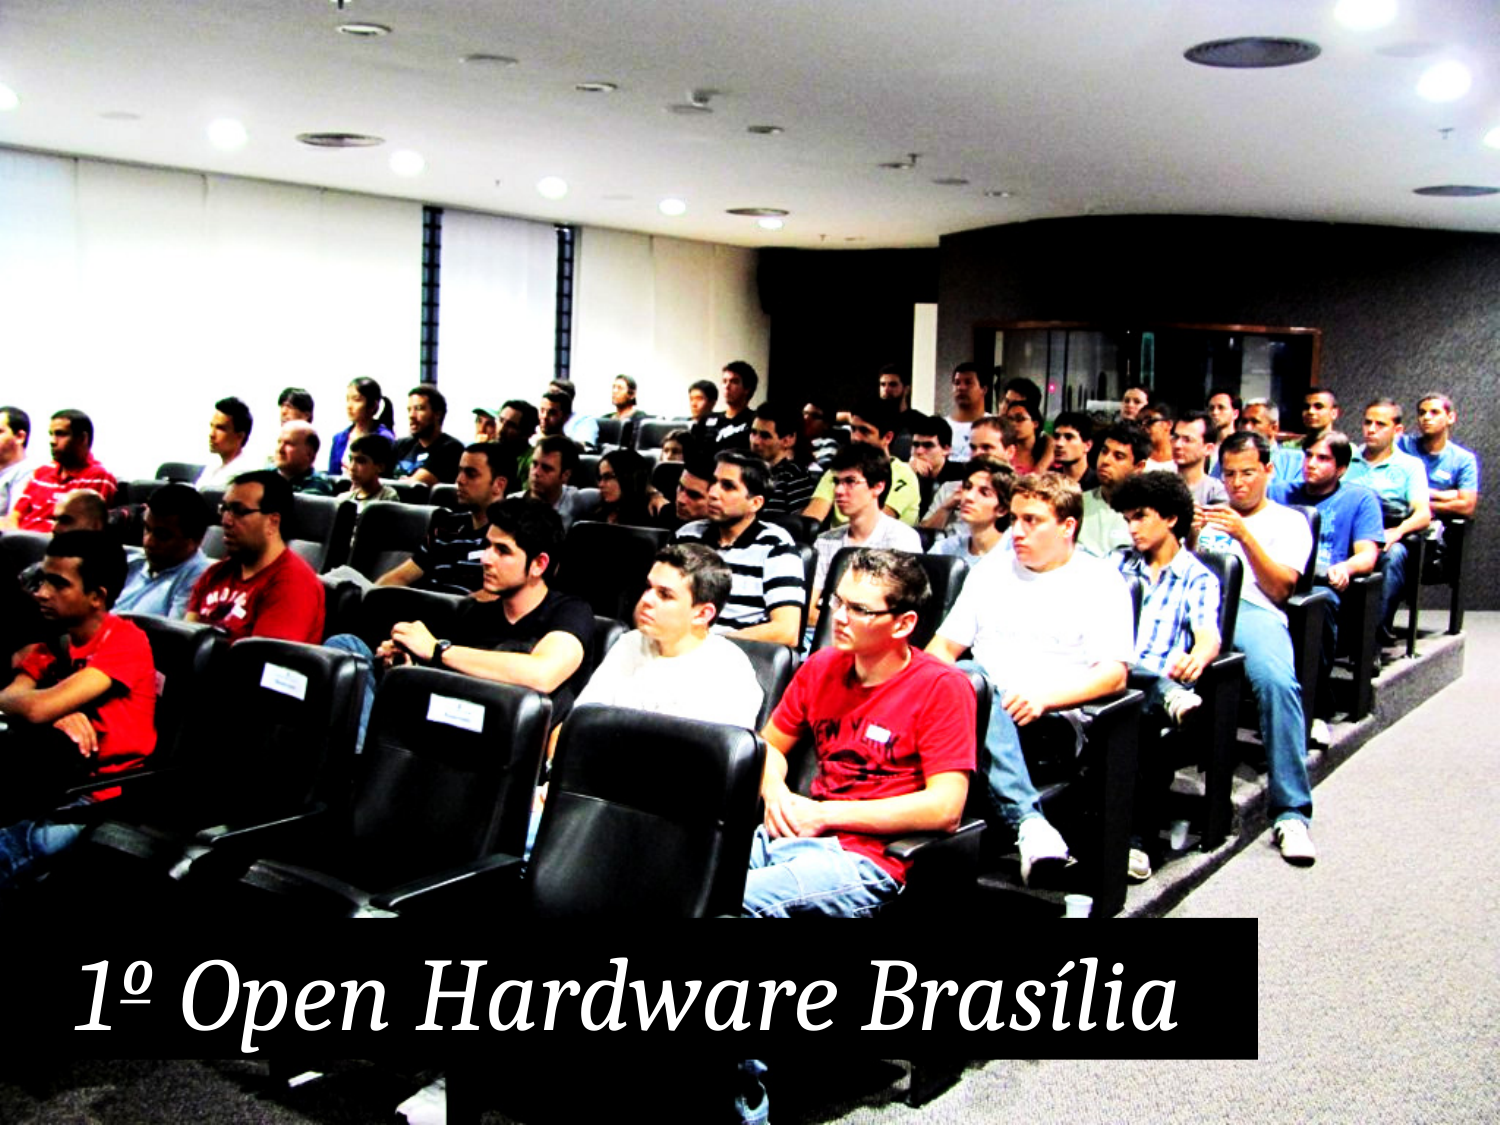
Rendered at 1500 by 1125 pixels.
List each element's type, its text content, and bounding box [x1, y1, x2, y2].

text_box 1º Open Hardware Brasília [0, 917, 1258, 1060]
picture [0, 0, 1500, 1125]
